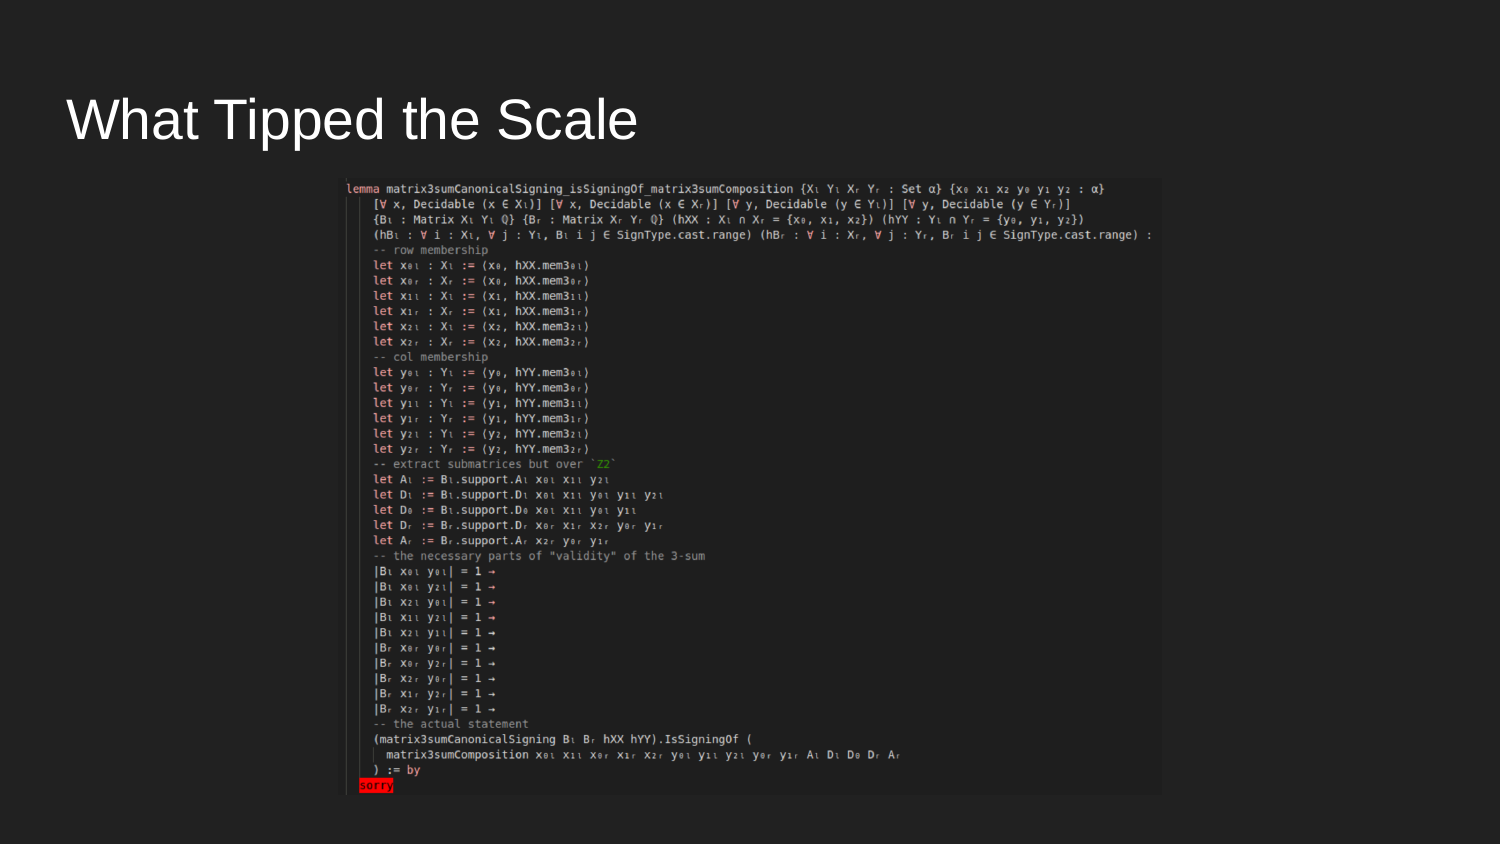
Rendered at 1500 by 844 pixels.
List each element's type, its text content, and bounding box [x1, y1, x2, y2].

picture [338, 178, 1162, 795]
title What Tipped the Scale [51, 72, 1449, 167]
